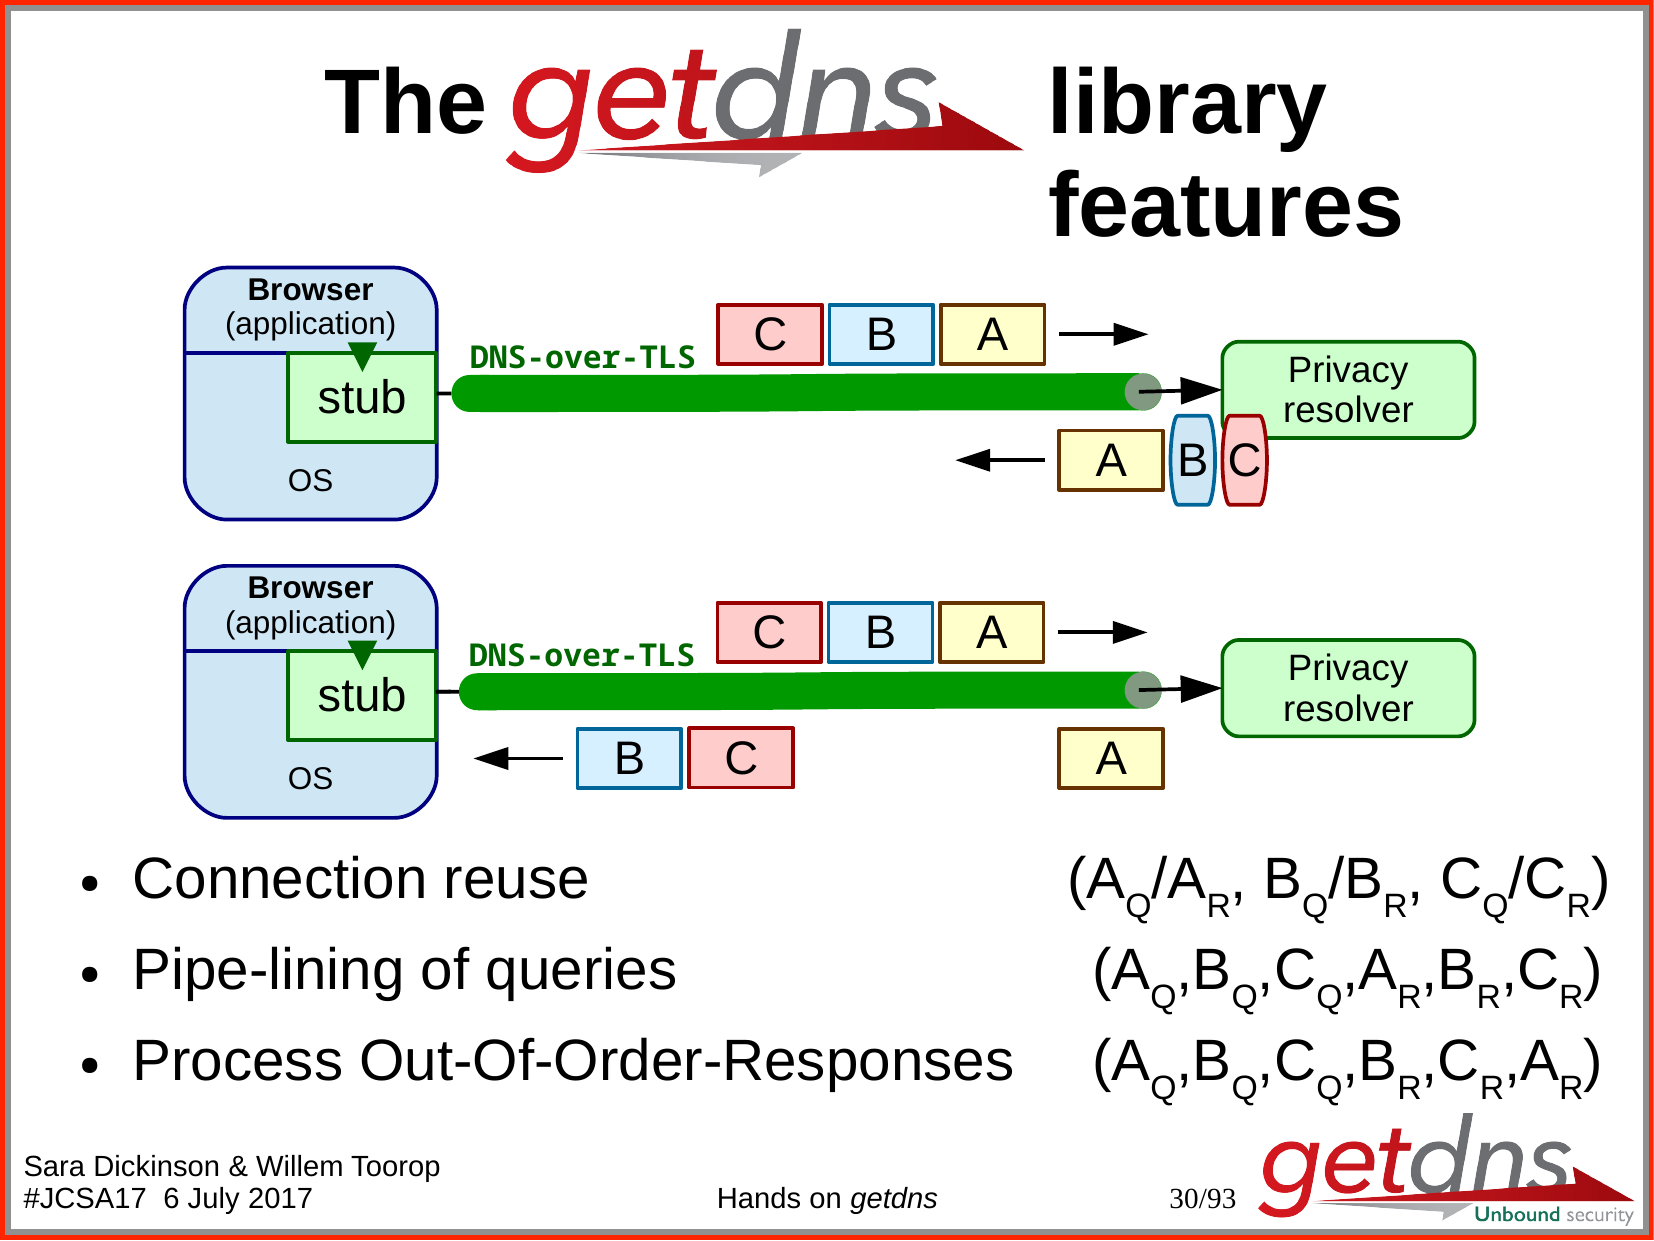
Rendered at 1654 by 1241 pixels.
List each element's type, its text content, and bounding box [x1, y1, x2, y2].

picture [1251, 1114, 1642, 1232]
text_box features [1048, 153, 1542, 256]
picture [496, 20, 1034, 49]
title The library [324, 49, 1642, 257]
text_box Connection reuse (AQ/AR, BQ/BR, CQ/CR) Pipe-lining of queries (AQ,BQ,CQ,AR,BR,CR) Process Out-Of-Order-Responses (AQ,BQ,CQ,BR,CR,AR) [46, 838, 1647, 1114]
picture [177, 265, 1477, 820]
